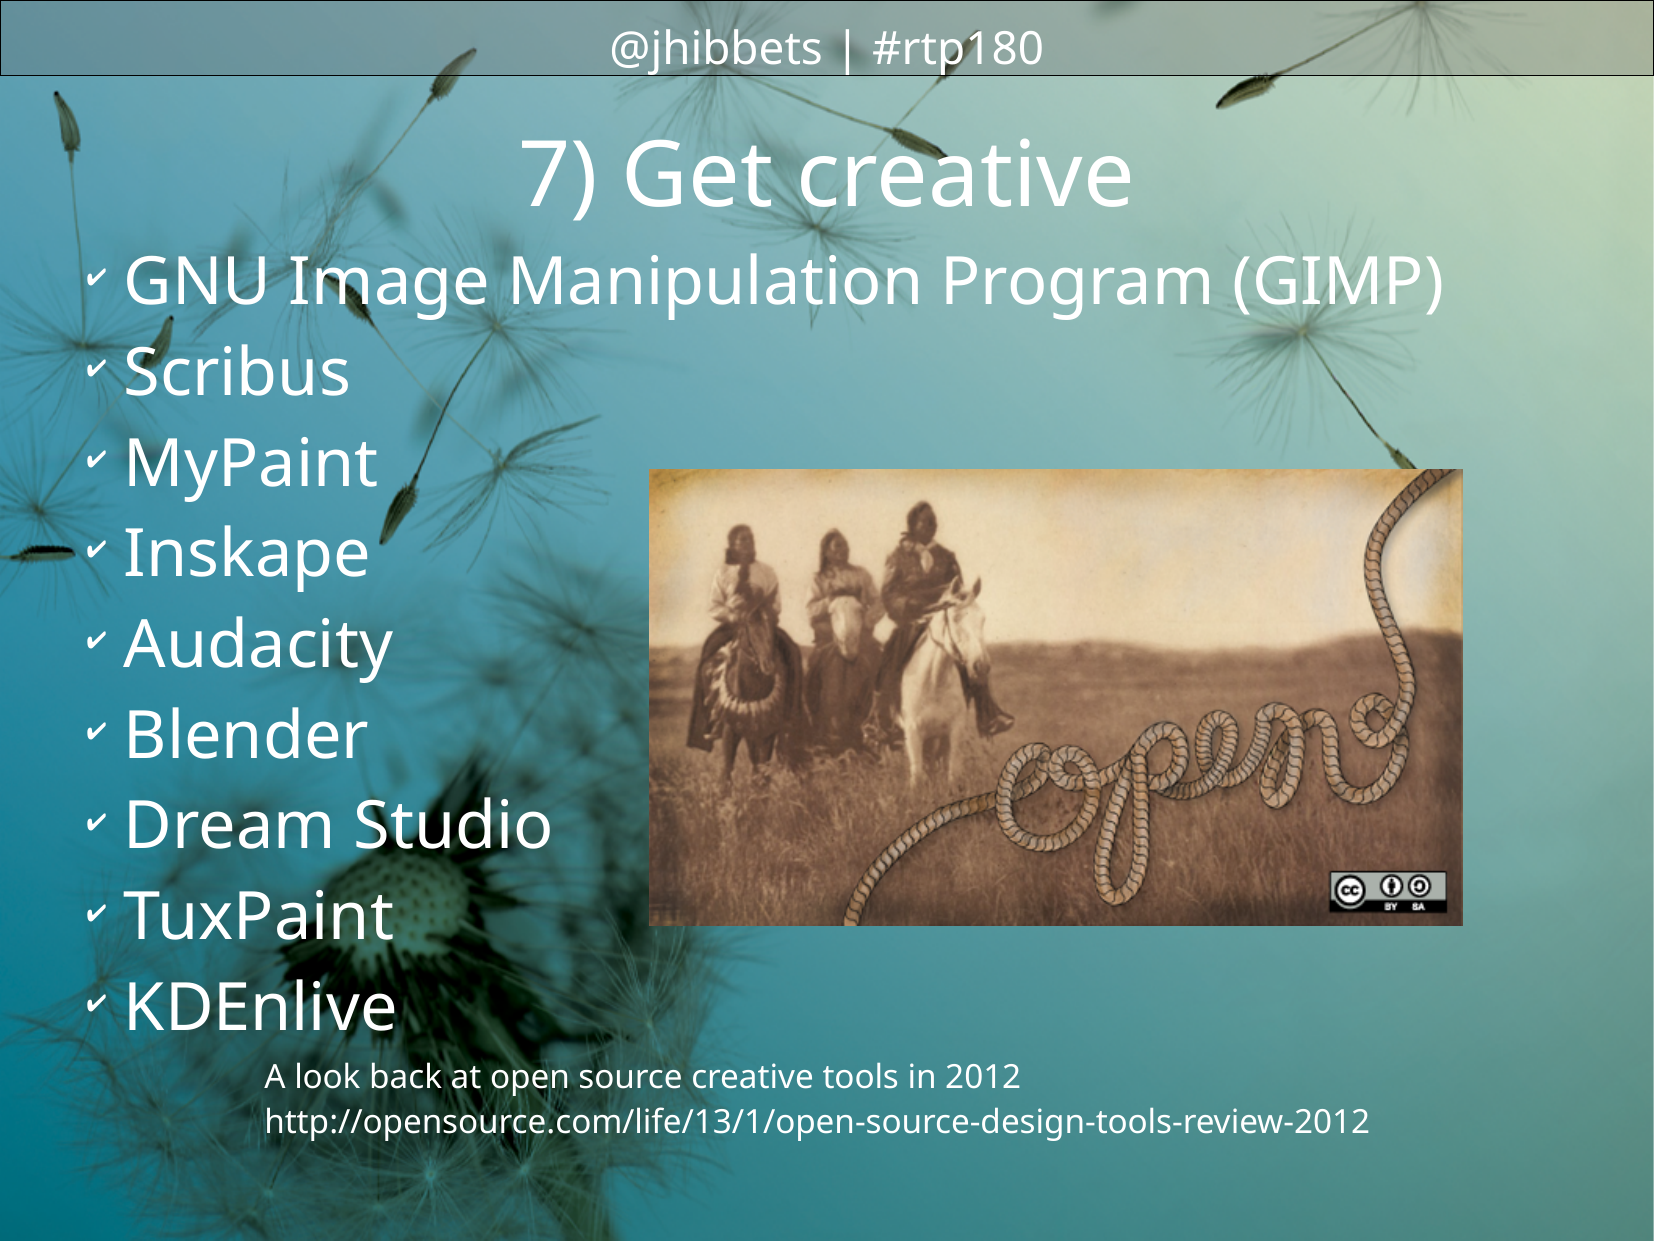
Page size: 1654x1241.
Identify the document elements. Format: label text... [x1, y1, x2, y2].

picture [0, 76, 1654, 1241]
picture [649, 469, 1463, 926]
text_box A look back at open source creative tools in 2012 http://opensource.com/life/13/1/open-source-design-tools-review-2012 [249, 1045, 1389, 1135]
text_box GNU Image Manipulation Program (GIMP) Scribus MyPaint Inskape Audacity Blender Dream Studio TuxPaint KDEnlive [86, 244, 1576, 1039]
title 7) Get creative [82, 67, 1571, 275]
